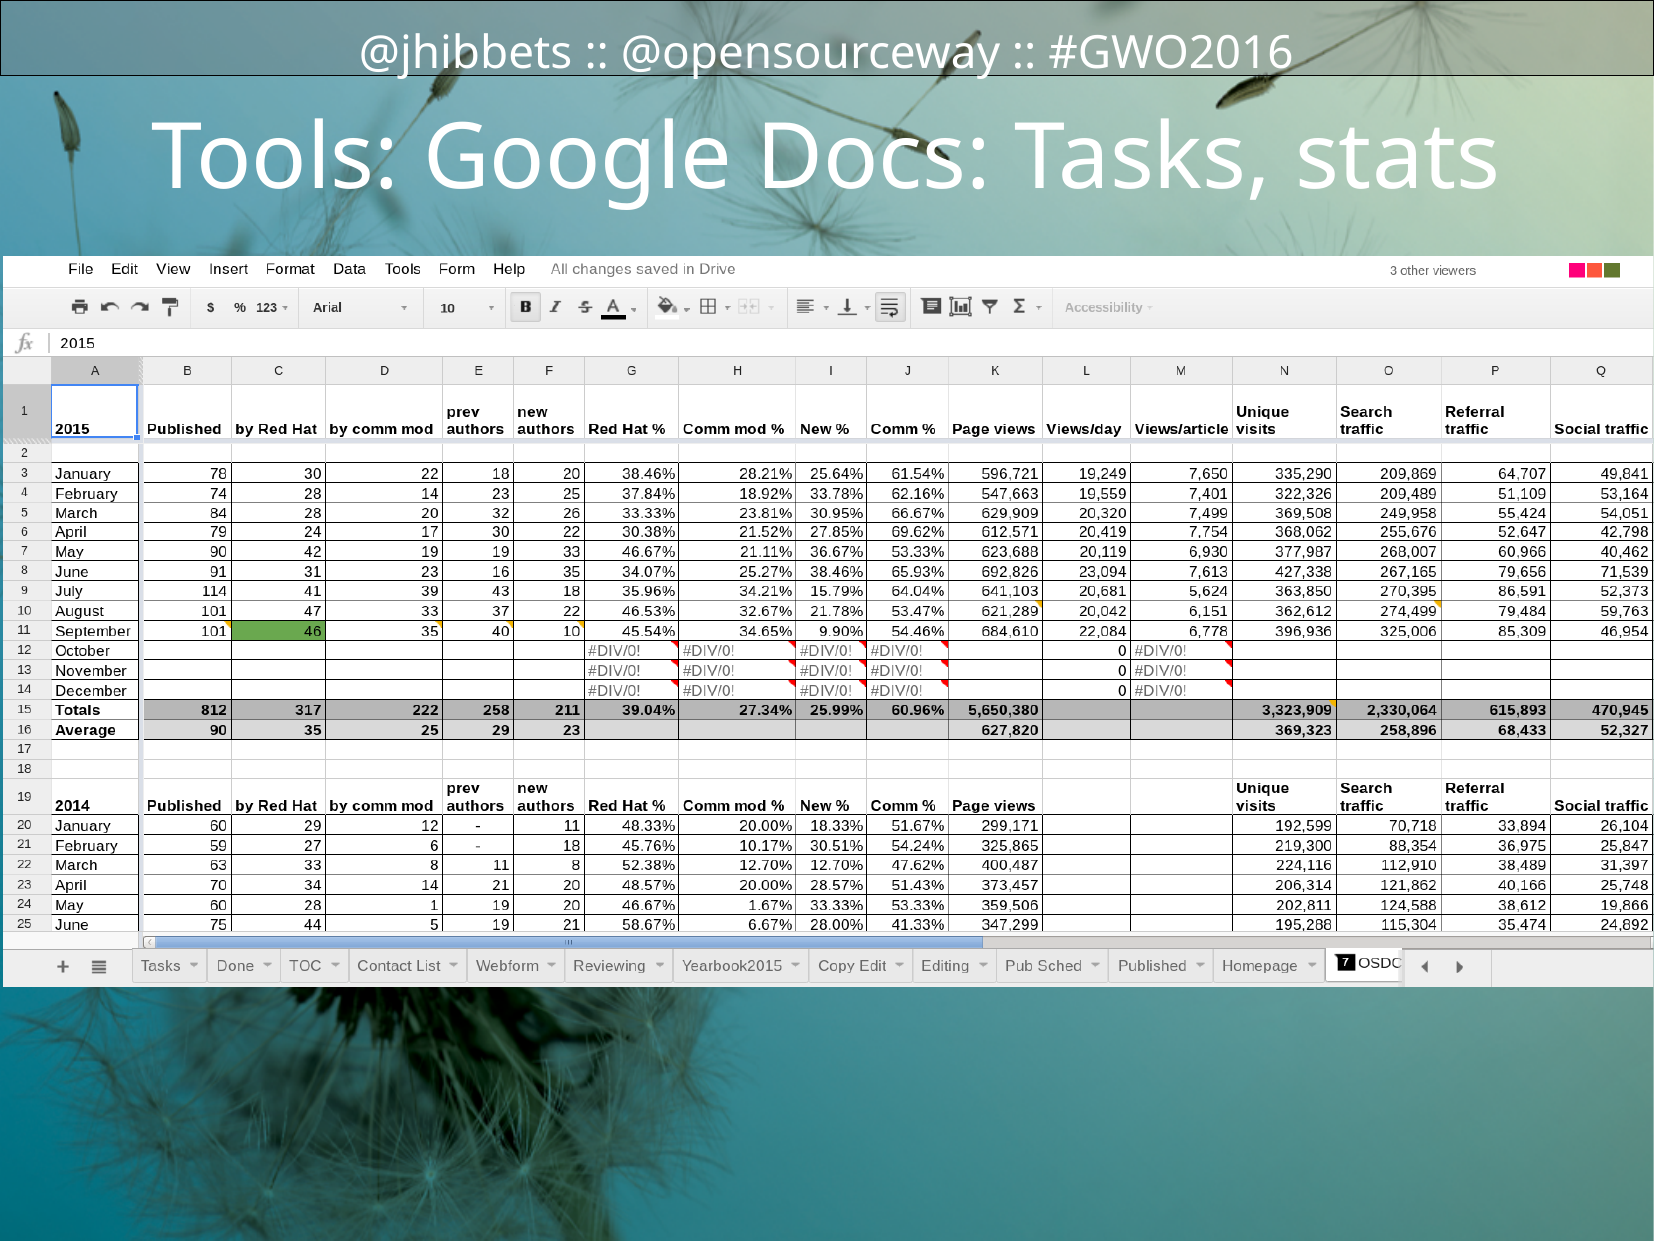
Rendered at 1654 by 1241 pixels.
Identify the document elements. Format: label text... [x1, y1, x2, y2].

title Tools: Google Docs: Tasks, stats [82, 49, 1571, 256]
picture [0, 76, 1654, 1241]
